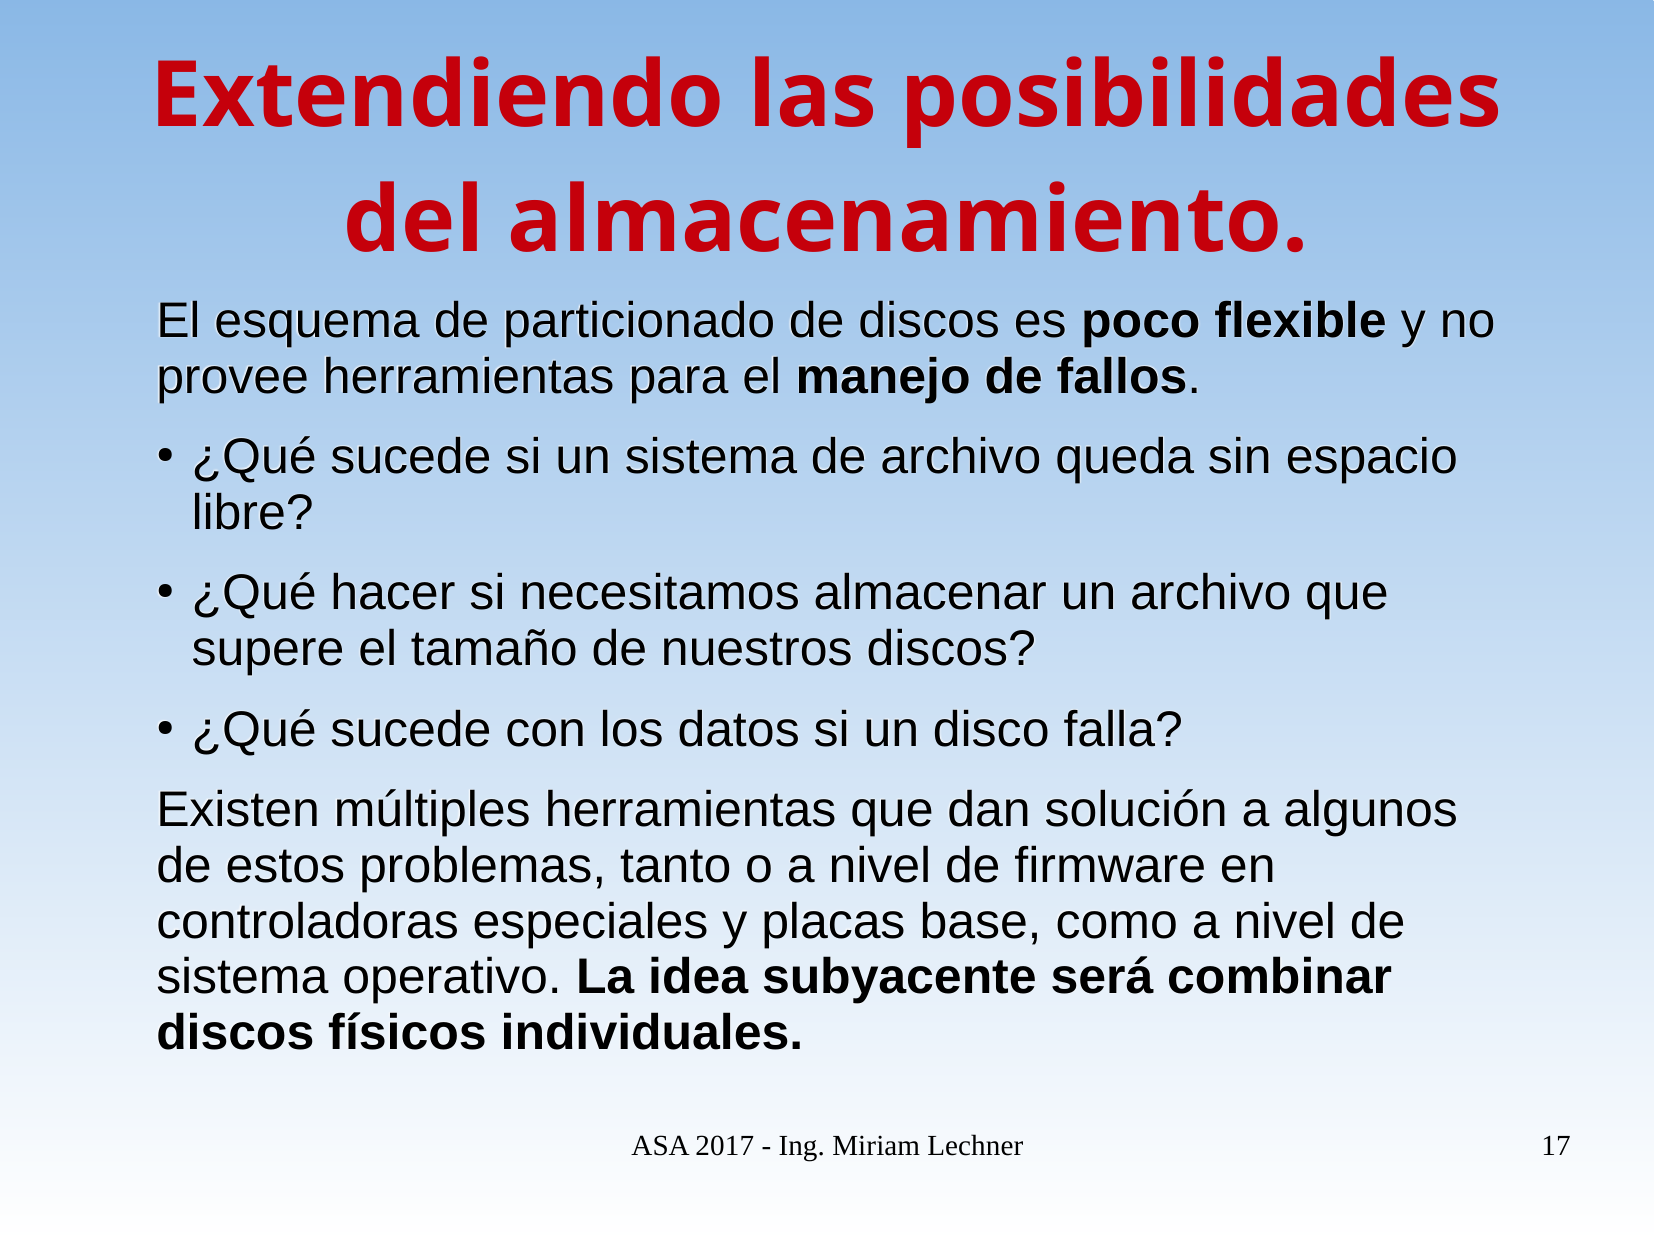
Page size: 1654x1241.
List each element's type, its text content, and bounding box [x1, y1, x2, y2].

title Extendiendo las posibilidades del almacenamiento. [82, 33, 1571, 273]
text_box El esquema de particionado de discos es poco flexible y no provee herramientas para el manejo de fallos. ¿Qué sucede si un sistema de archivo queda sin espacio libre? ¿Qué hacer si necesitamos almacenar un archivo que supere el tamaño de nuestros discos? ¿Qué sucede con los datos si un disco falla? Existen múltiples herramientas que dan solución a algunos de estos problemas, tanto o a nivel de firmware en controladoras especiales y placas base, como a nivel de sistema operativo. La idea subyacente será combinar discos físicos individuales. [141, 284, 1524, 1174]
